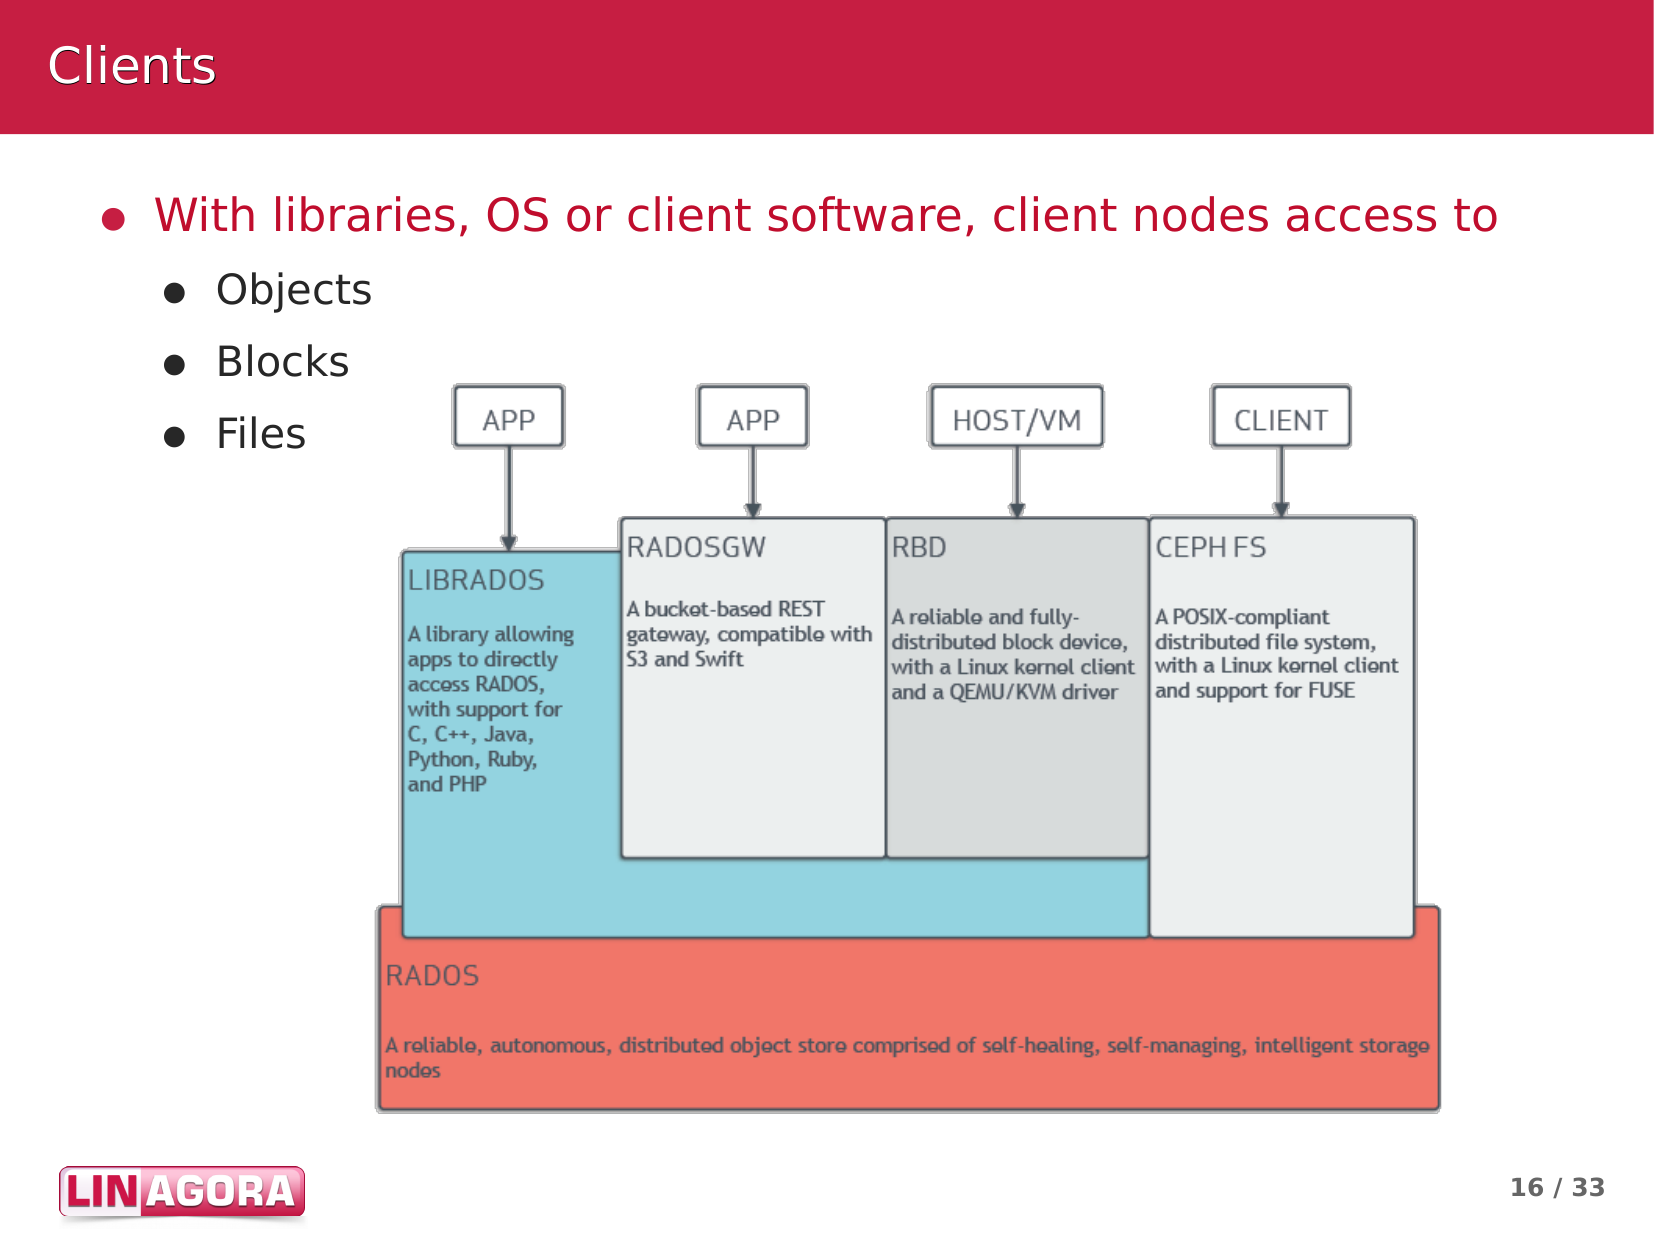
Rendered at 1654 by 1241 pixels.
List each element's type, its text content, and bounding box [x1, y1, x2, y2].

picture [366, 354, 1449, 1120]
list With libraries, OS or client software, client nodes access to Objects Blocks Files [82, 188, 1571, 1111]
title Clients [47, 7, 1624, 126]
picture [59, 1166, 308, 1229]
